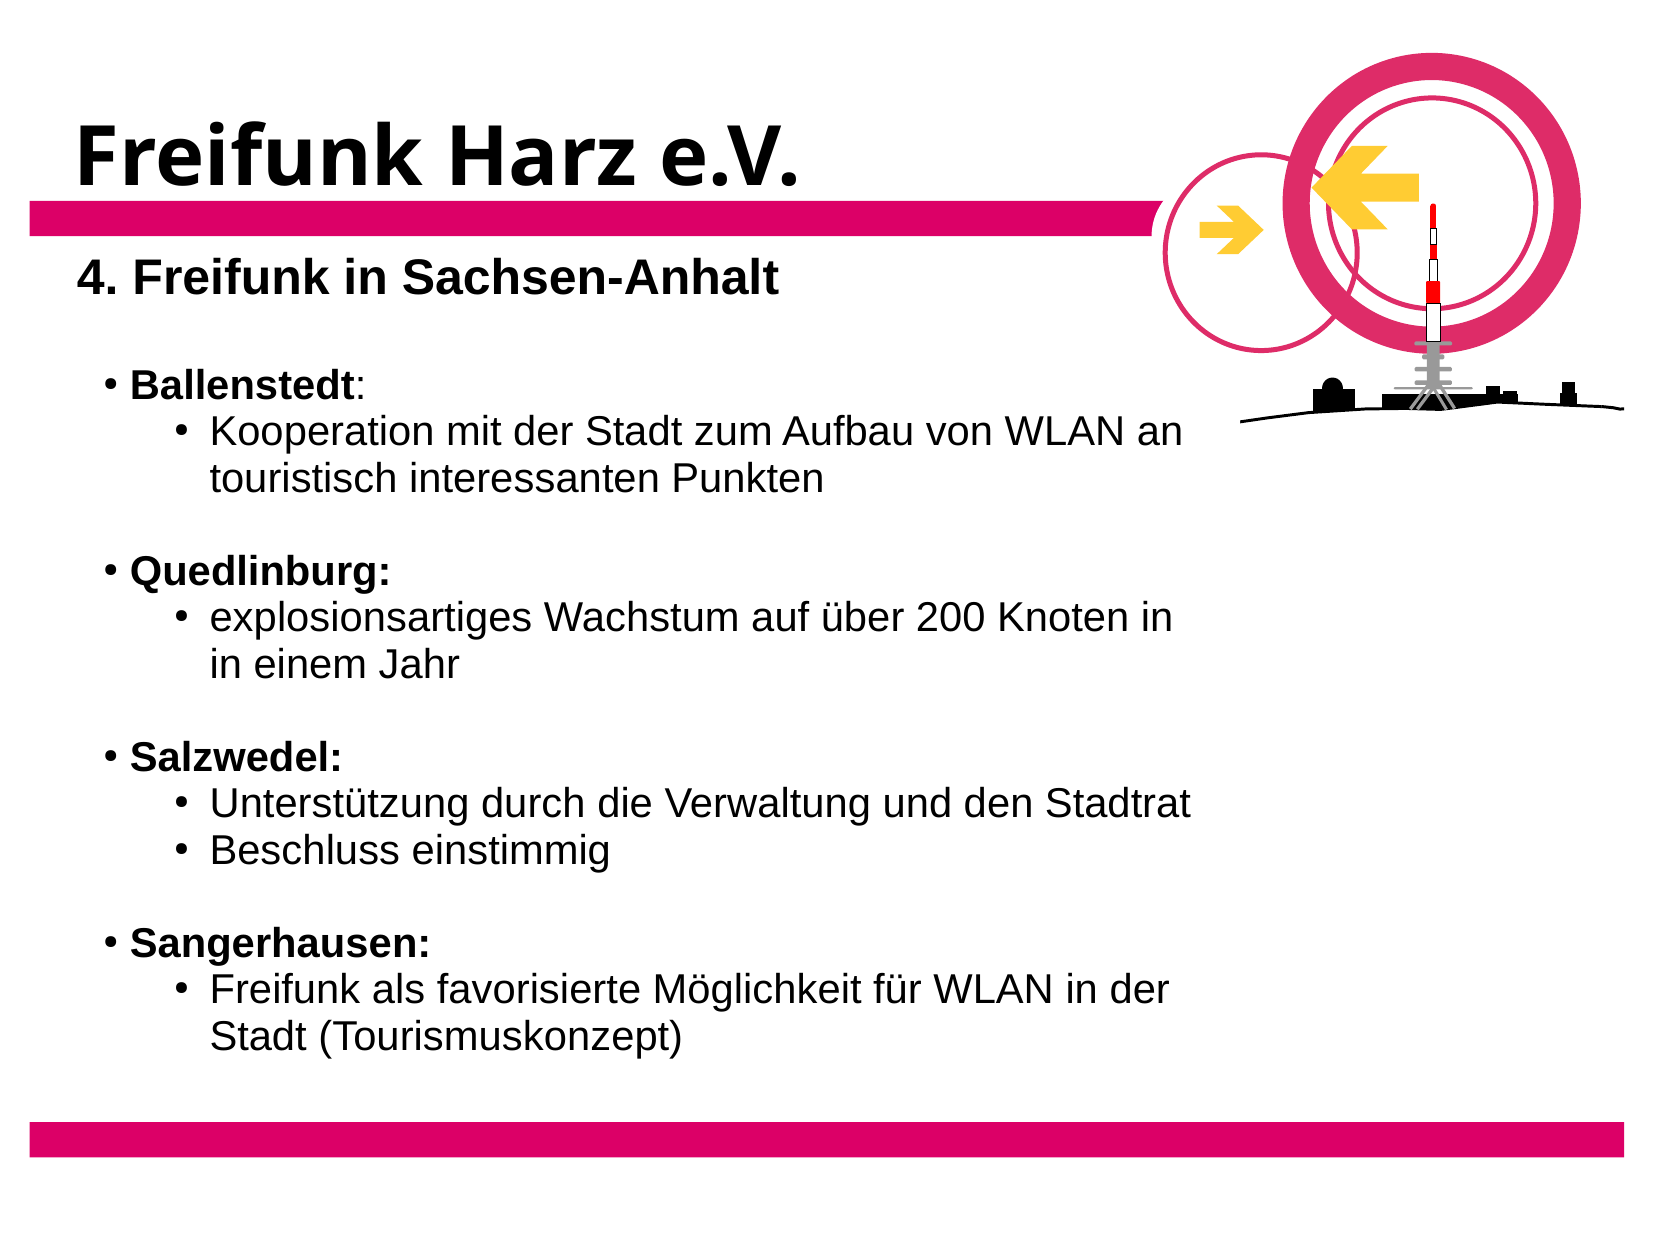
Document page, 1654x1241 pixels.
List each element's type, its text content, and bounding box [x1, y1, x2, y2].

subtitle 4. Freifunk in Sachsen-Anhalt [76, 218, 798, 337]
text_box Ballenstedt: Kooperation mit der Stadt zum Aufbau von WLAN an touristisch interessanten Punkten Quedlinburg: explosionsartiges Wachstum auf über 200 Knoten in in einem Jahr Salzwedel: Unterstützung durch die Verwaltung und den Stadtrat Beschluss einstimmig Sangerhausen: Freifunk als favorisierte Möglichkeit für WLAN in der Stadt (Tourismuskonzept) [88, 354, 1241, 1093]
